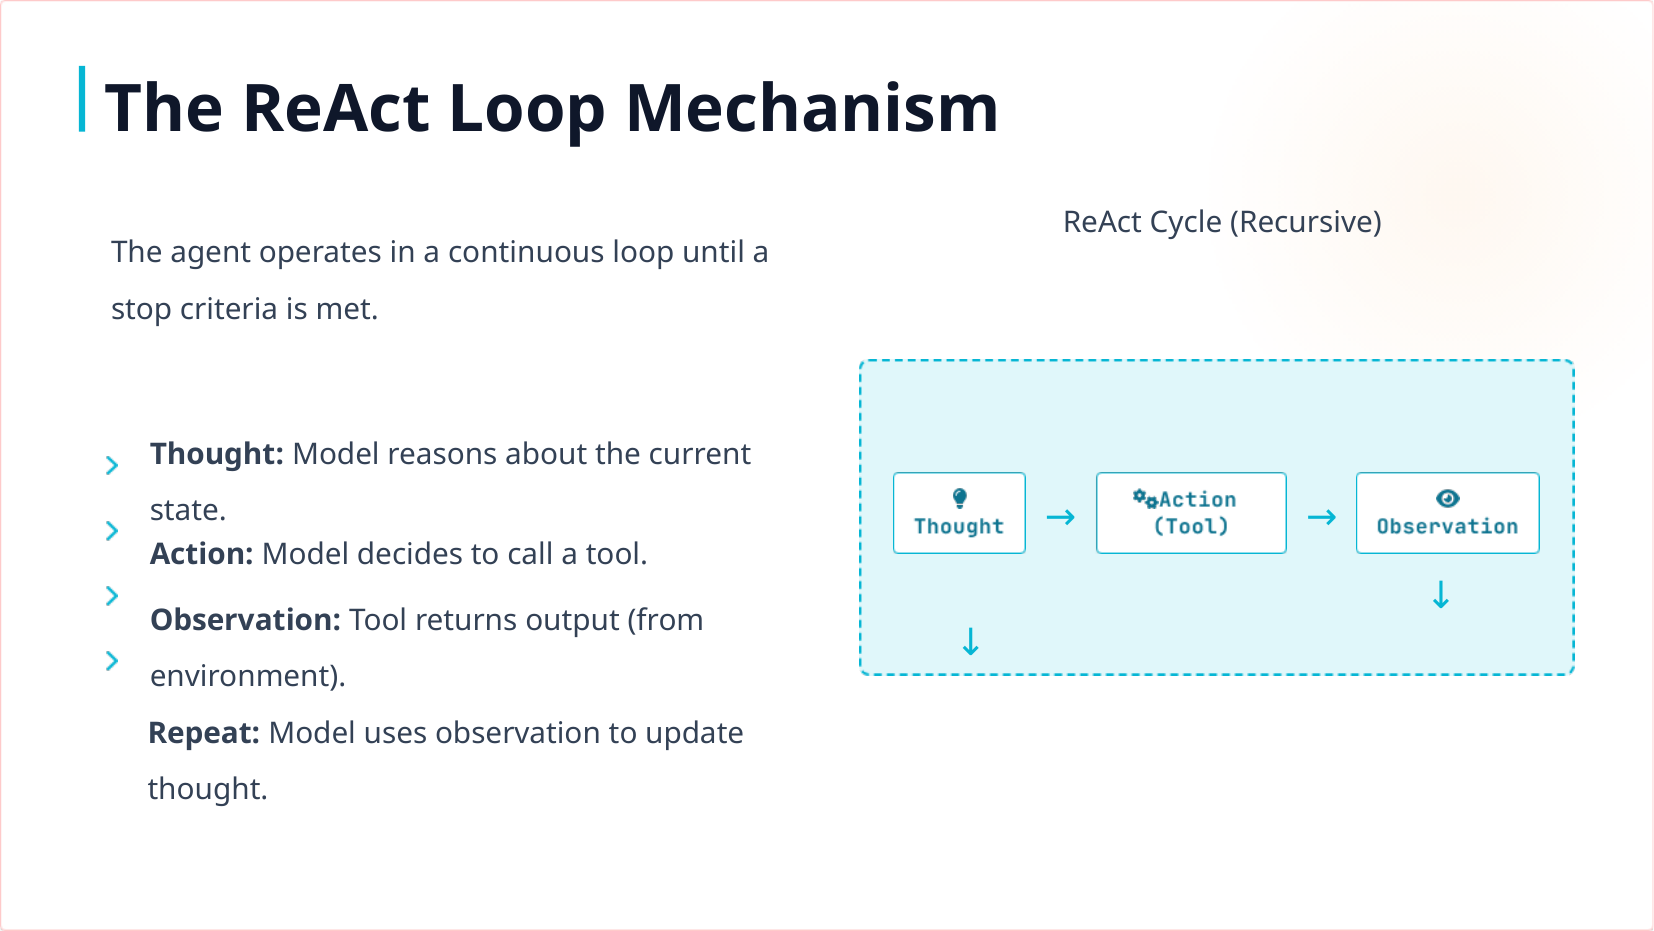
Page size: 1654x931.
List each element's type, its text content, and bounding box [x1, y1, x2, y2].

text_box The ReAct Loop Mechanism [104, 65, 1649, 145]
text_box [78, 65, 86, 132]
text_box The agent operates in a continuous loop until a stop criteria is met. [111, 211, 827, 326]
text_box Repeat: Model uses observation to update thought. [147, 692, 793, 806]
text_box ReAct Cycle (Recursive) [1062, 182, 1390, 239]
text_box ↓ [955, 617, 996, 663]
text_box ↓ [1425, 571, 1466, 617]
text_box → [1045, 491, 1076, 537]
text_box Thought: Model reasons about the current state. [149, 413, 795, 514]
text_box → [1306, 491, 1337, 537]
text_box Action: Model decides to call a tool. [149, 514, 795, 571]
text_box Observation: Tool returns output (from environment). [149, 579, 795, 693]
picture [0, 0, 1654, 931]
